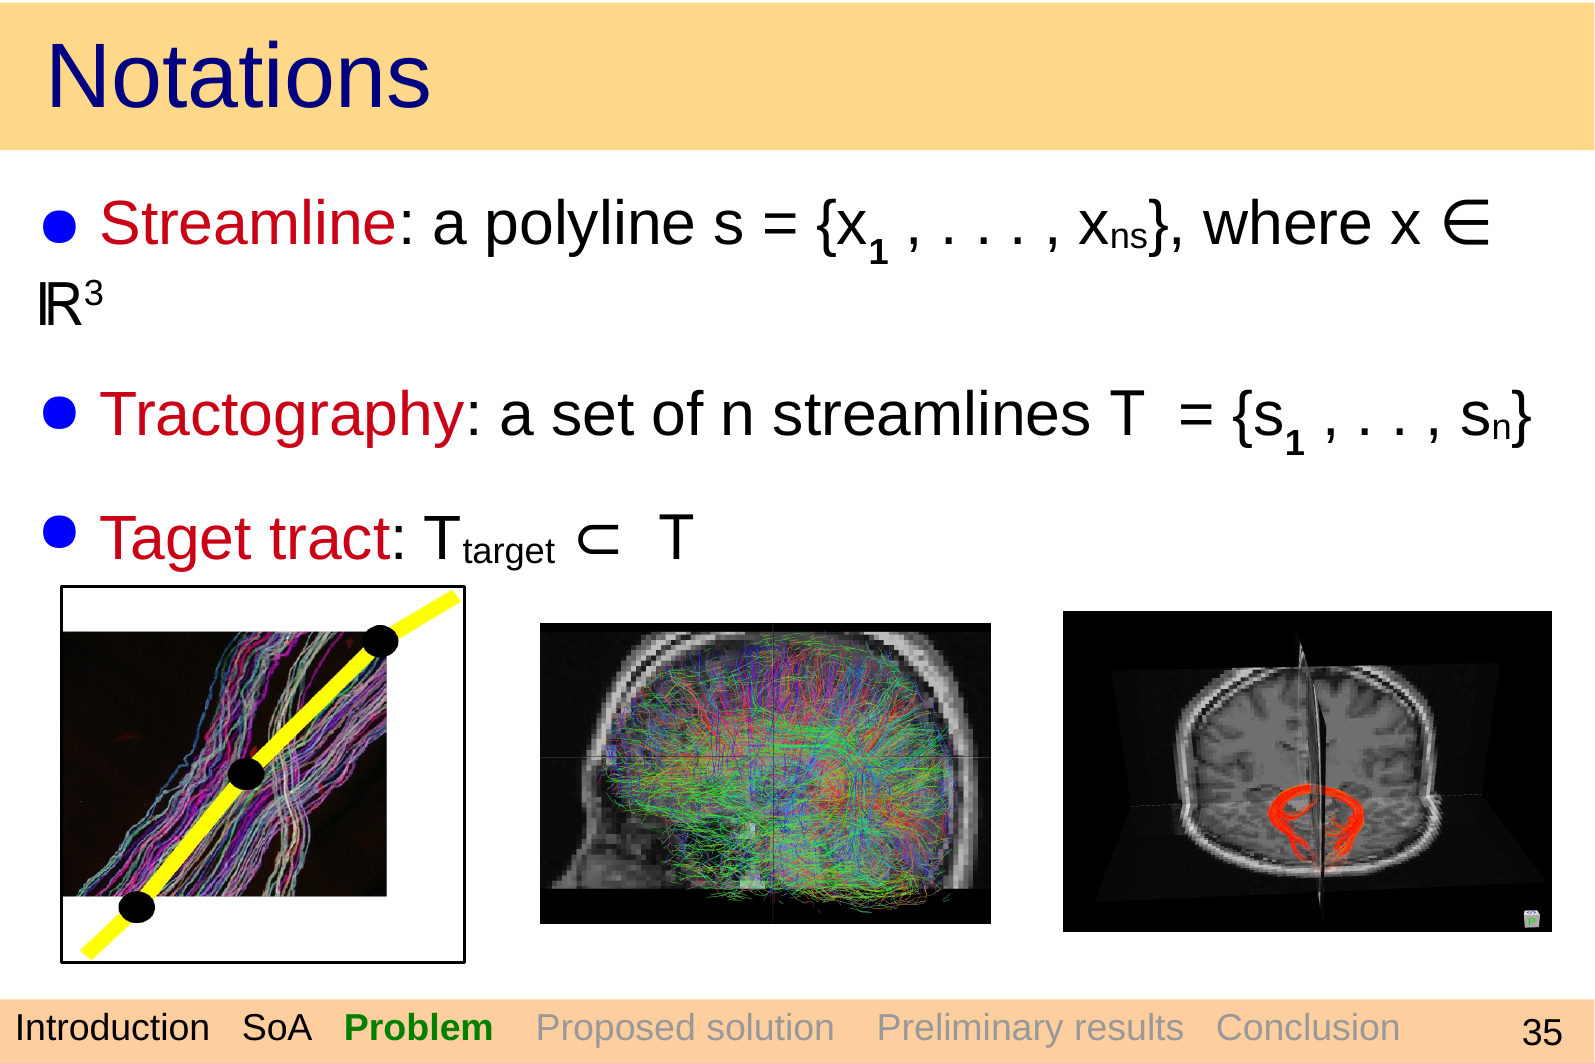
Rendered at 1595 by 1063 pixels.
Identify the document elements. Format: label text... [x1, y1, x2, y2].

text_box Introduction SoA Problem Proposed solution Preliminary results Conclusion [0, 999, 1595, 1063]
picture [540, 623, 991, 924]
text_box <number> [1377, 1003, 1579, 1063]
list Streamline: a polyline s = {x1 , . . . , xns}, where x ∈ ℝ3 Tractography: a set of n streamlines T = {s1 , . . , sn} Taget tract: Ttarget ⊂ T [37, 188, 1557, 643]
picture [63, 643, 464, 962]
picture [1063, 611, 1552, 932]
title Notations [0, 2, 1595, 151]
